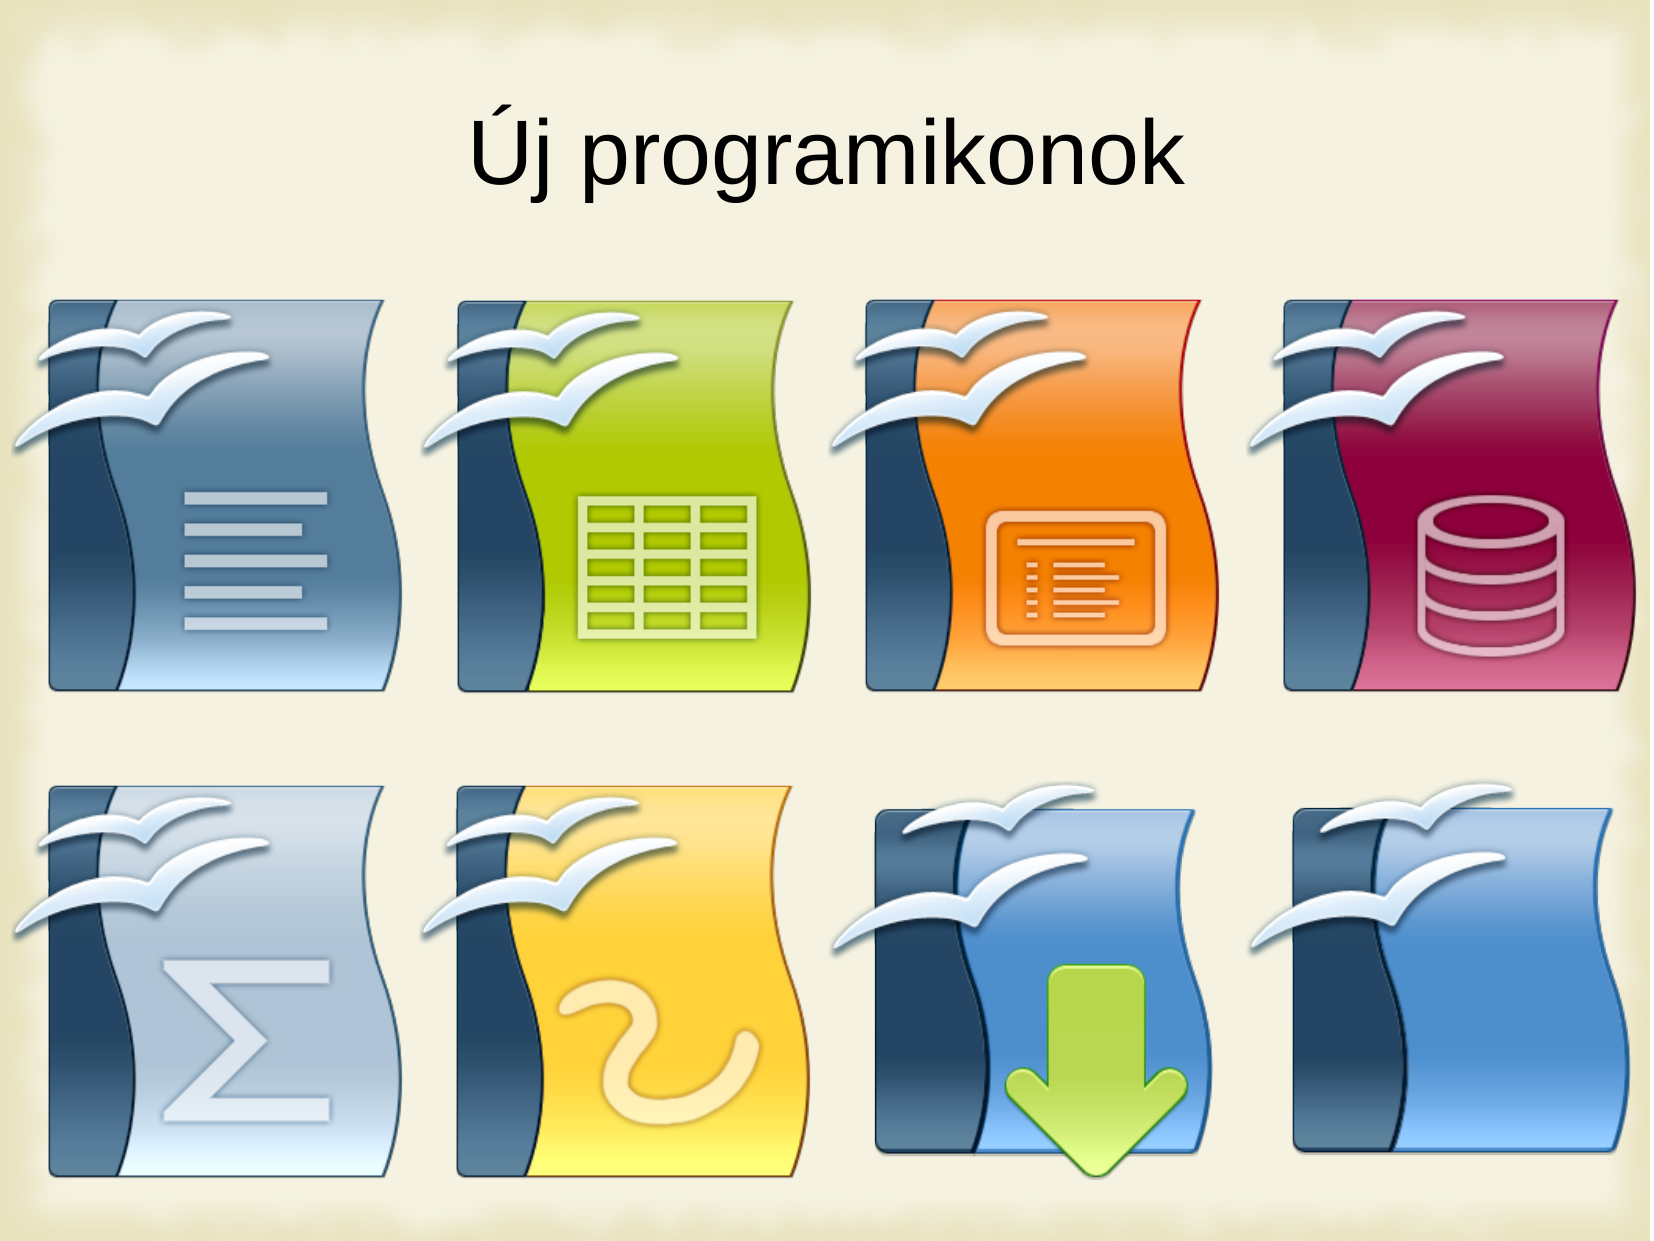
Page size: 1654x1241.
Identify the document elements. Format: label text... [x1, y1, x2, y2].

title Új programikonok [82, 49, 1571, 257]
picture [0, 0, 1651, 1241]
